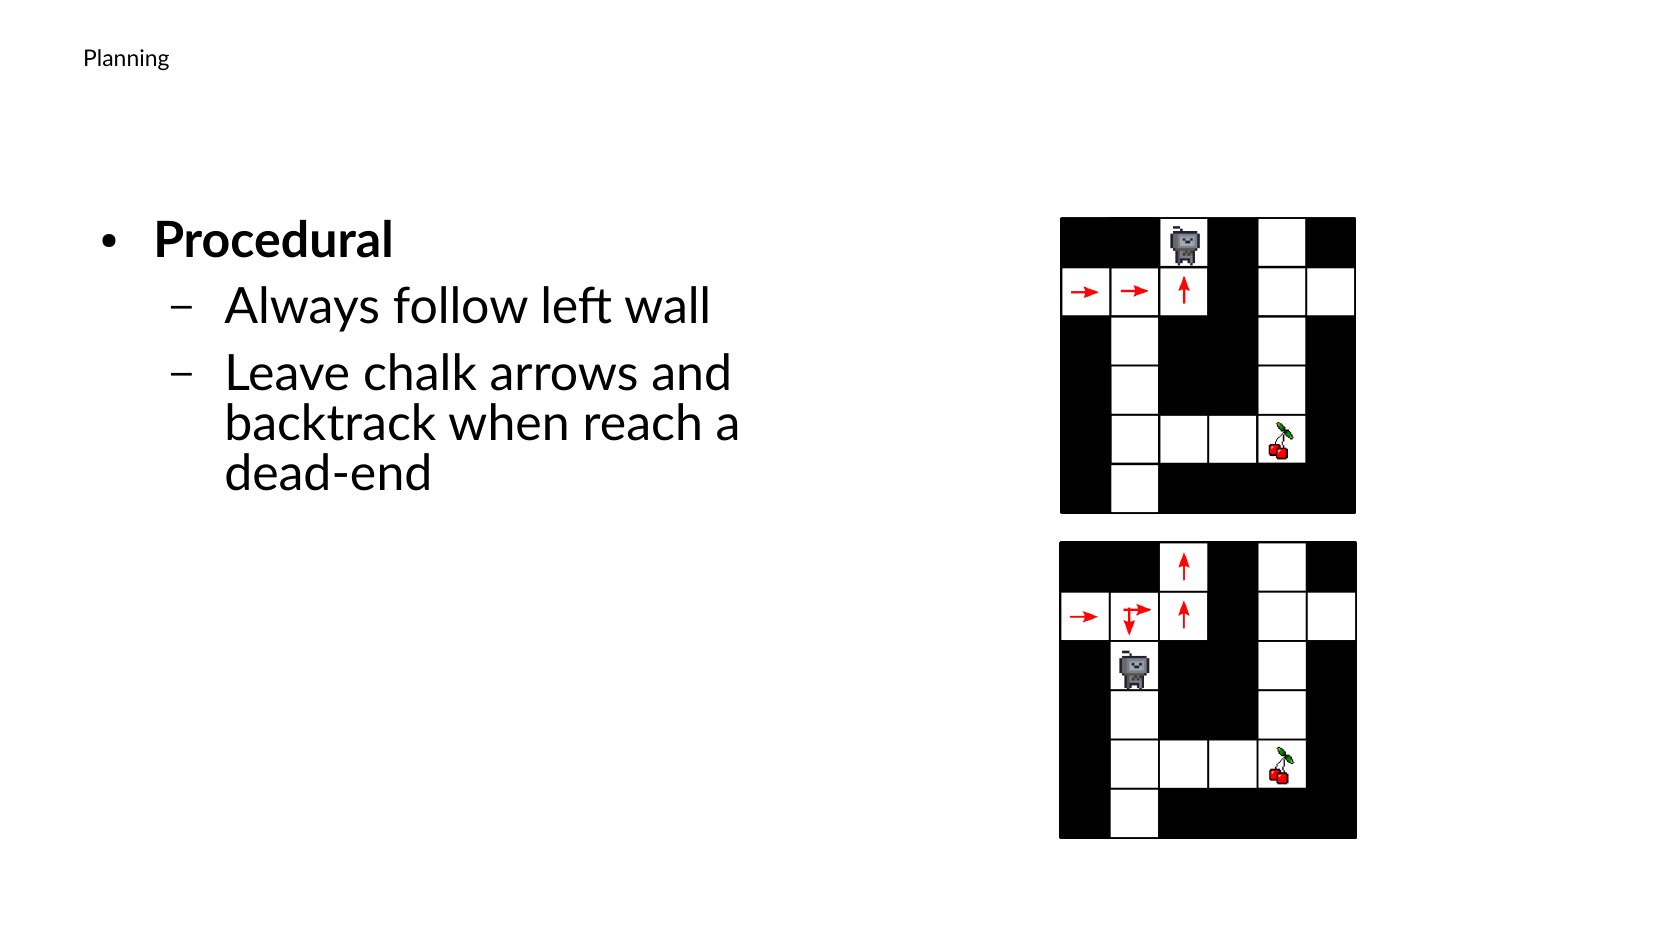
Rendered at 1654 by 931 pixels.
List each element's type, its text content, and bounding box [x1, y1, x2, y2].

picture [1059, 541, 1357, 839]
picture [1059, 216, 1357, 514]
list Procedural Always follow left wall Leave chalk arrows and backtrack when reach a dead-end [82, 217, 809, 839]
title Planning [83, 0, 1571, 119]
